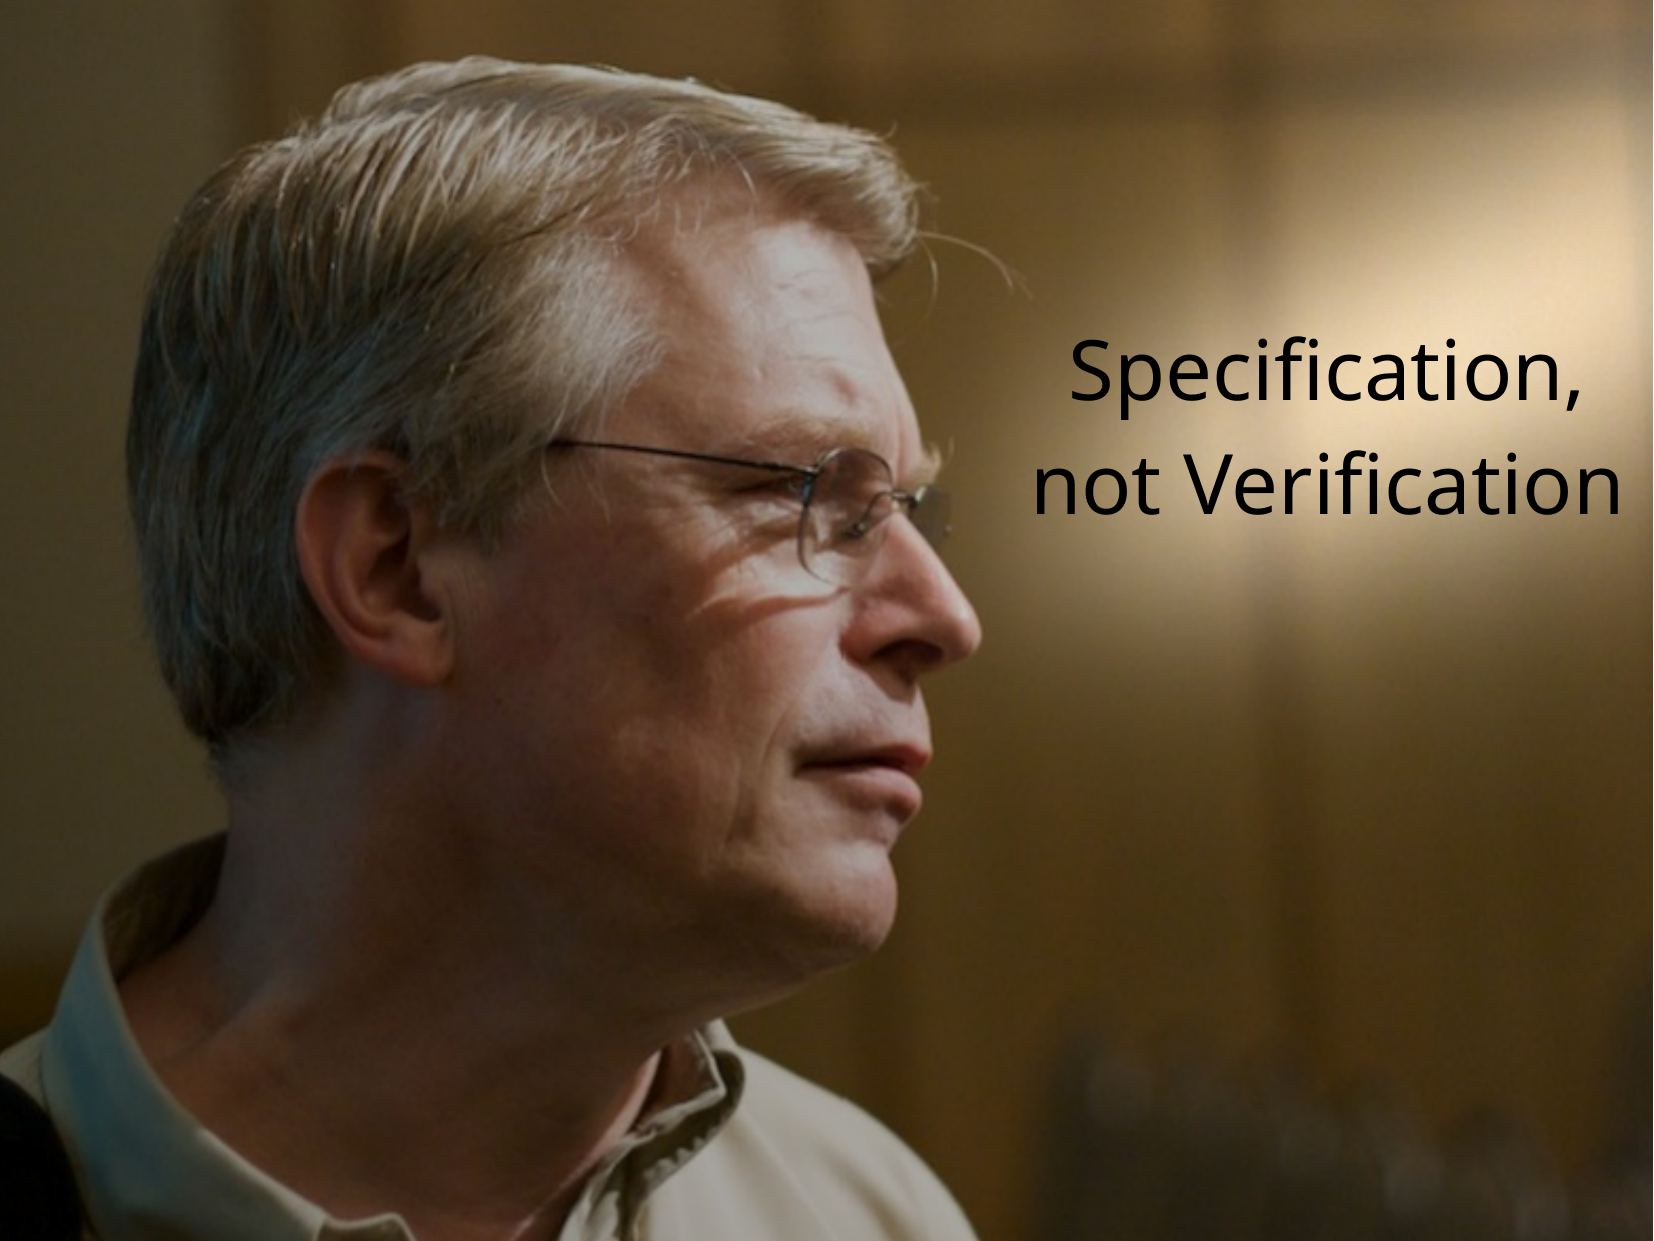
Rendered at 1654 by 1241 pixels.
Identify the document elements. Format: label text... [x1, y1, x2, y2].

text_box Specification, not Verification [1015, 304, 1653, 535]
picture [0, 0, 1653, 1241]
